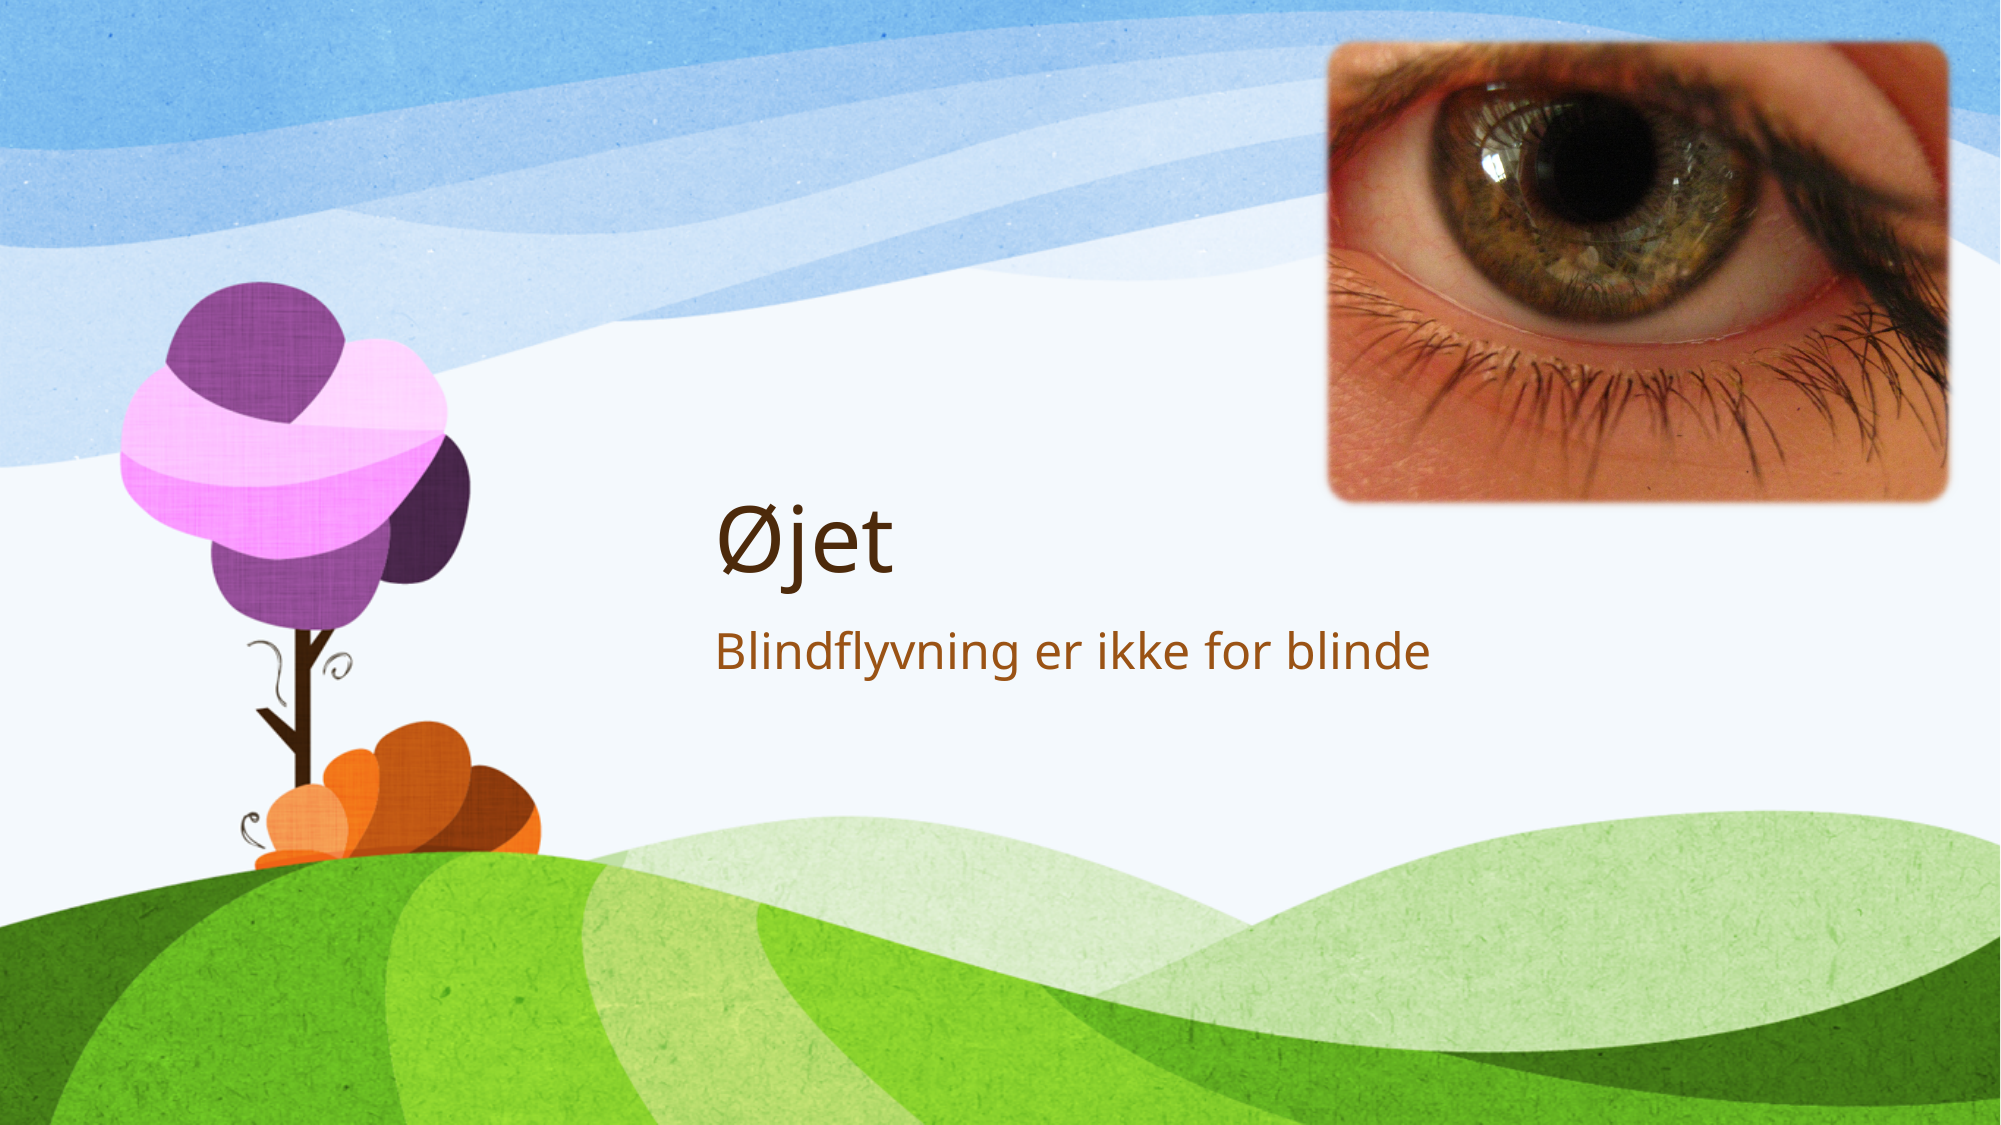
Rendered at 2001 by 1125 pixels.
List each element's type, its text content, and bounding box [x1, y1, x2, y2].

list Blindflyvning er ikke for blinde [699, 612, 1825, 763]
title Øjet [699, 299, 1825, 600]
picture [0, 0, 2001, 1125]
